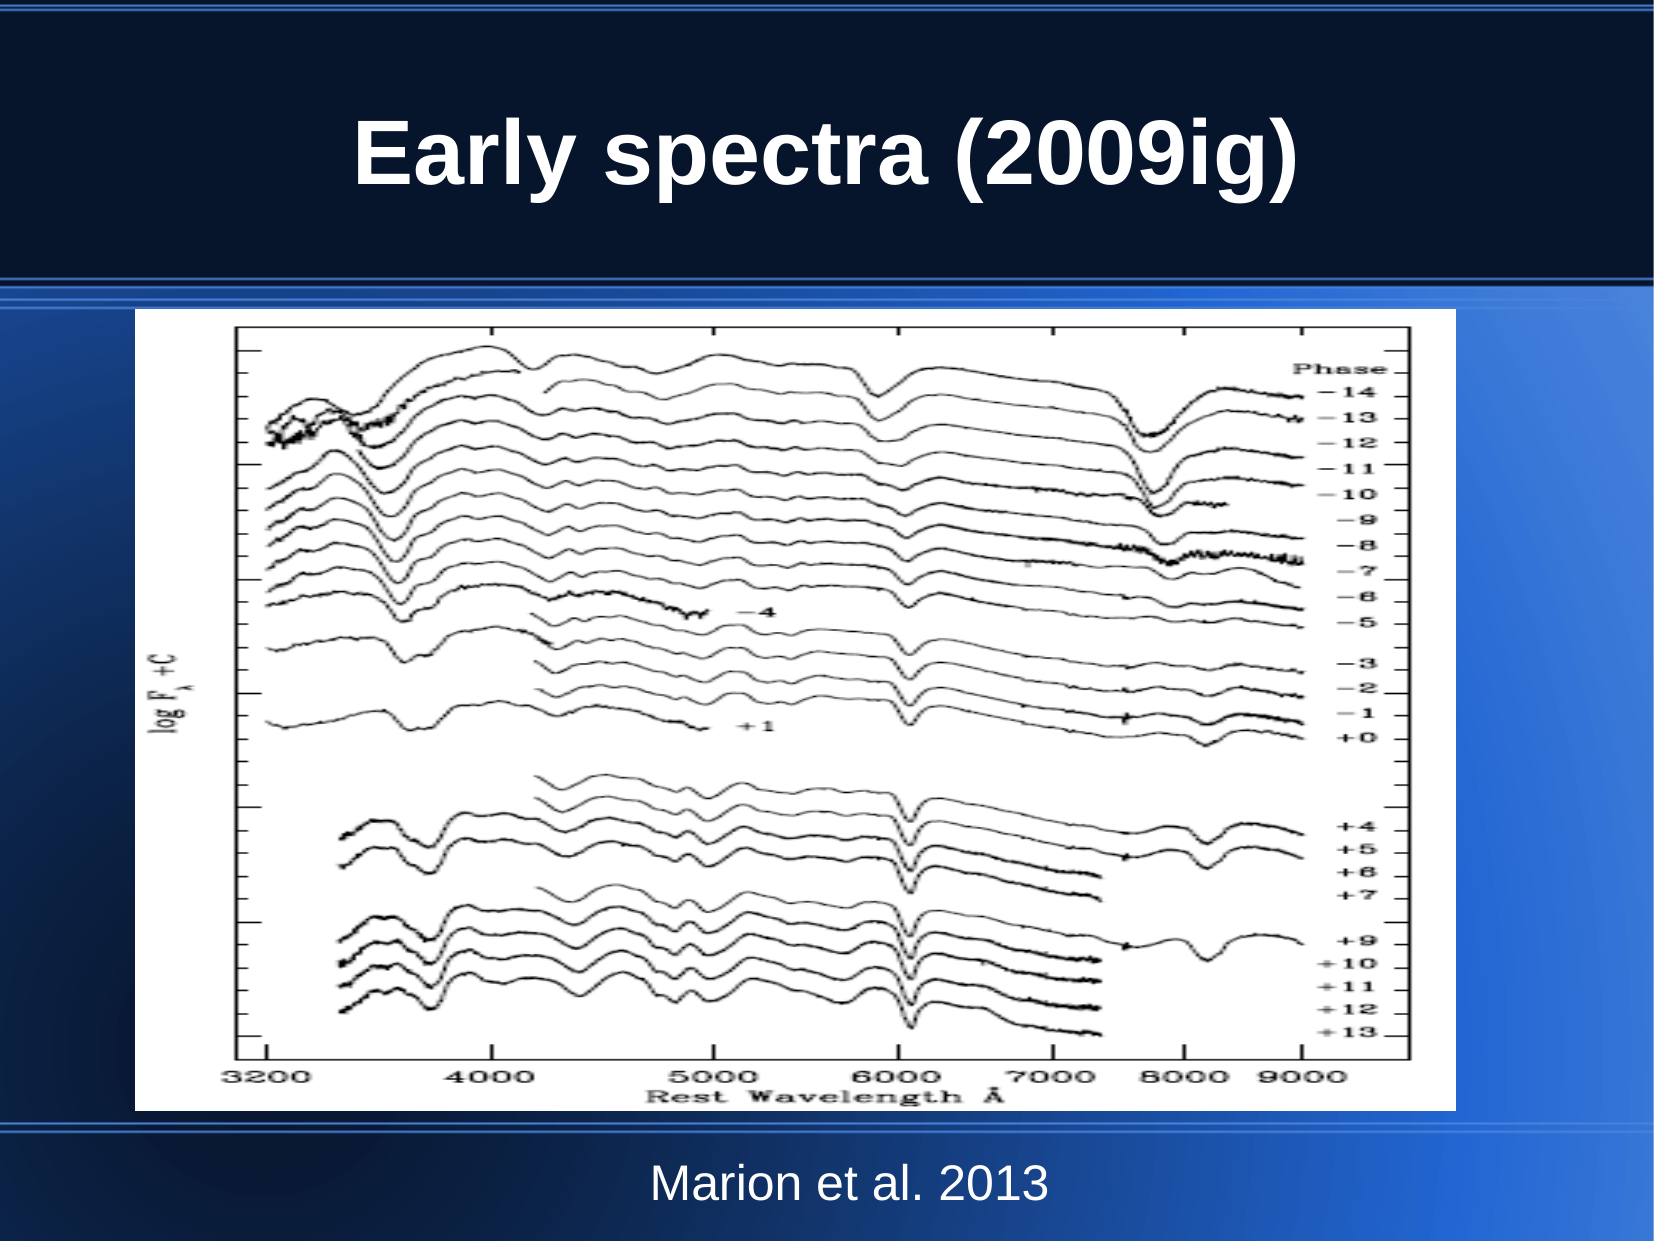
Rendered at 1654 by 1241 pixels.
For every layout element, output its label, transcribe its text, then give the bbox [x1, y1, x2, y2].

text_box Marion et al. 2013 [649, 1155, 1051, 1211]
title Early spectra (2009ig) [82, 49, 1571, 257]
picture [0, 0, 1654, 1241]
